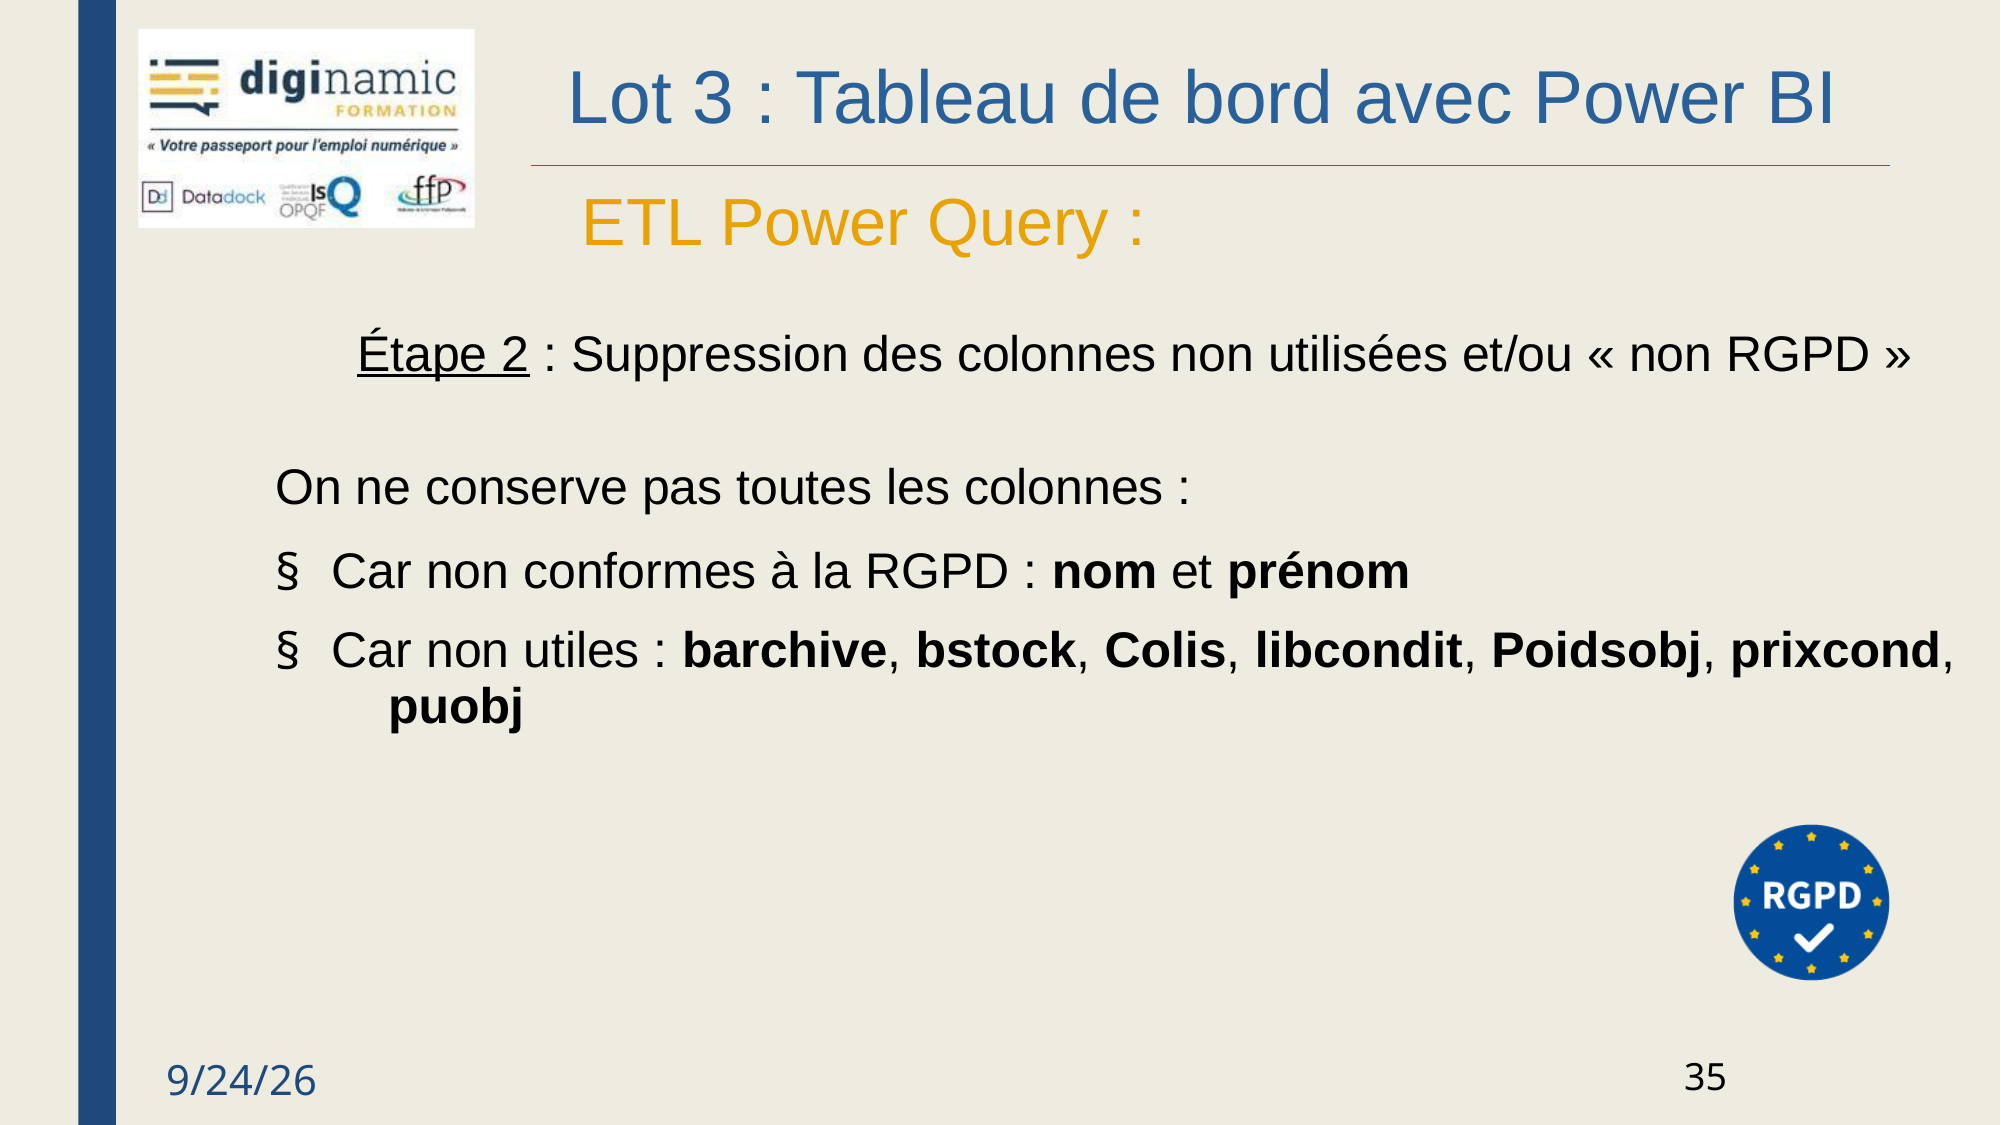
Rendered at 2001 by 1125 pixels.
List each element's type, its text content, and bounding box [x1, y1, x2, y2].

text_box [1669, 1043, 1931, 1110]
picture [1733, 824, 1890, 981]
title Lot 3 : Tableau de bord avec Power BI [516, 51, 1890, 225]
text_box 2/7/2024 [151, 1043, 389, 1110]
text_box Étape 2 : Suppression des colonnes non utilisées et/ou « non RGPD » [342, 318, 1949, 452]
text_box On ne conserve pas toutes les colonnes : Car non conformes à la RGPD : nom et prénom Car non utiles : barchive, bstock, Colis, libcondit, Poidsobj, prixcond, puobj [260, 452, 1974, 746]
text_box ETL Power Query : [566, 177, 1300, 296]
